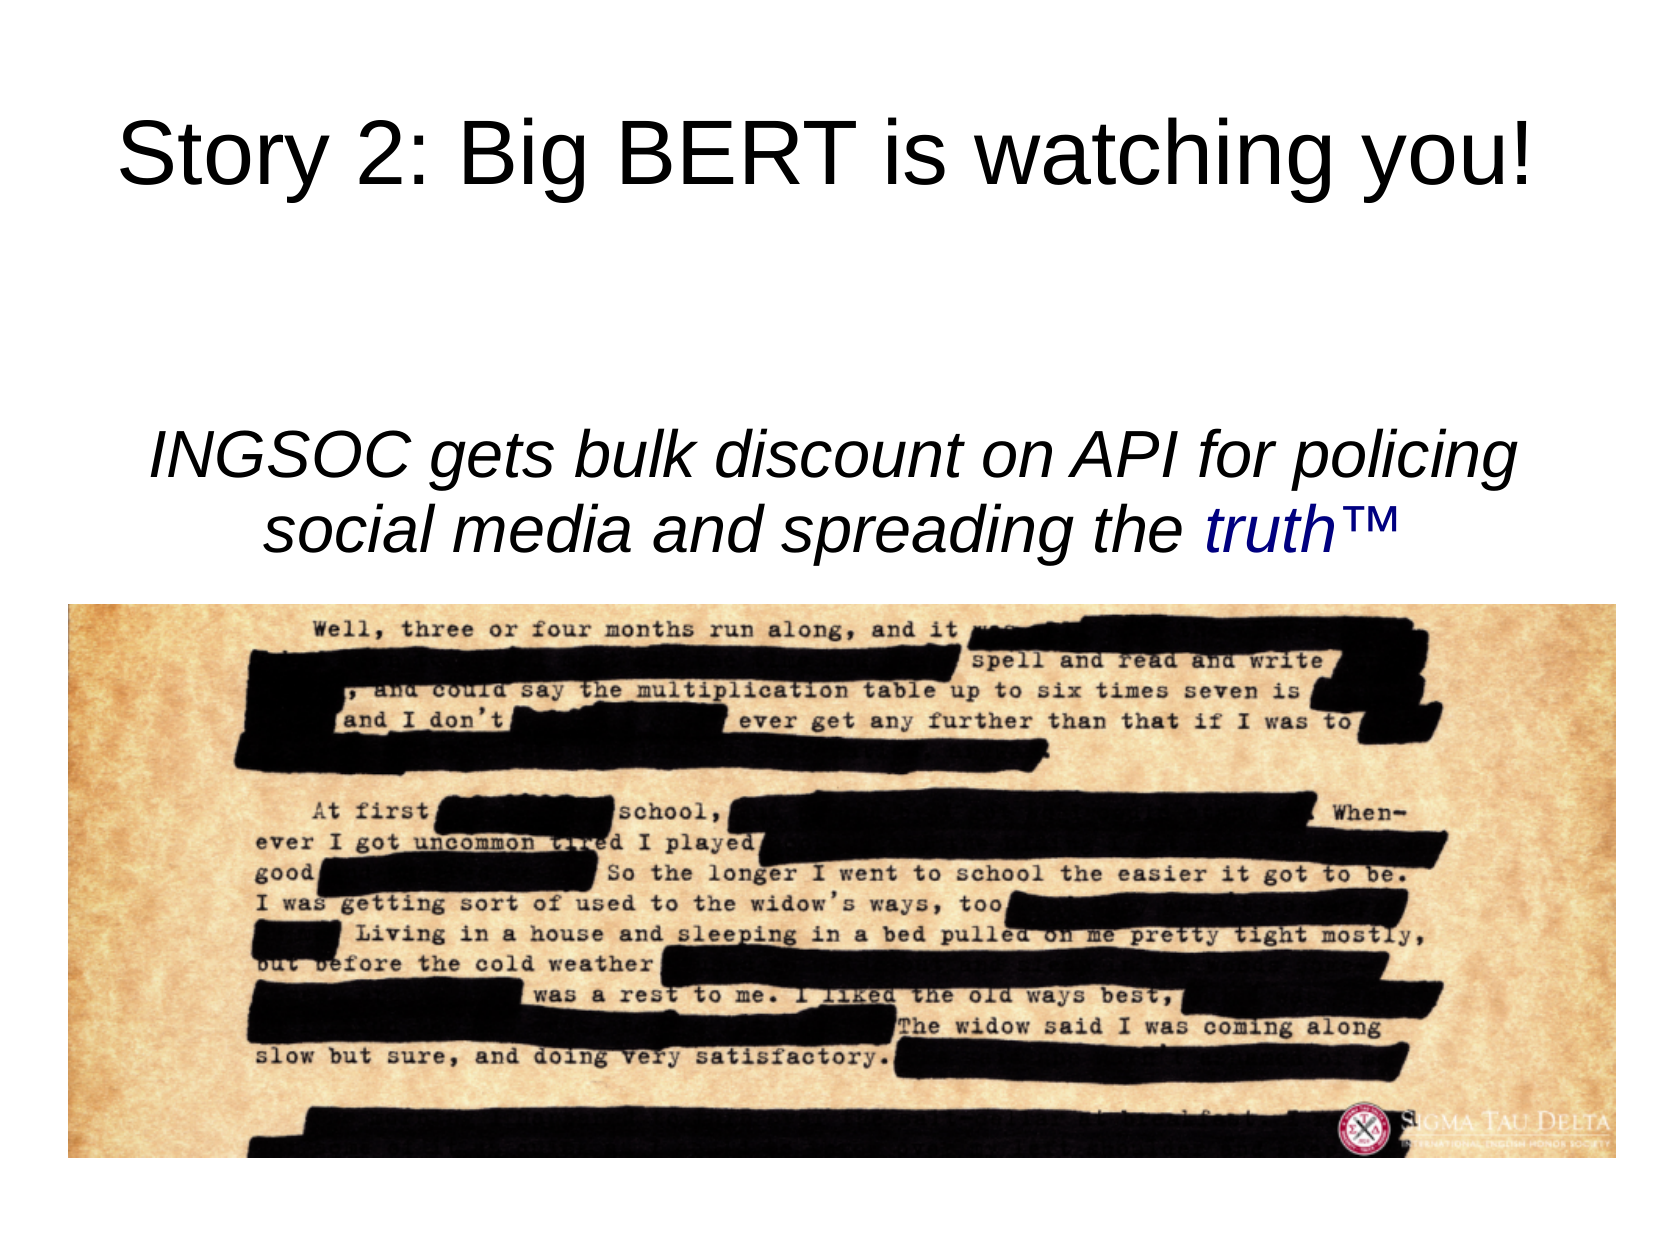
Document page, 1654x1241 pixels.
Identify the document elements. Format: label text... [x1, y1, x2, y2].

title Story 2: Big BERT is watching you! [82, 49, 1571, 257]
subtitle INGSOC gets bulk discount on API for policing social media and spreading the truth™ [90, 281, 1579, 604]
picture [68, 604, 1616, 1158]
